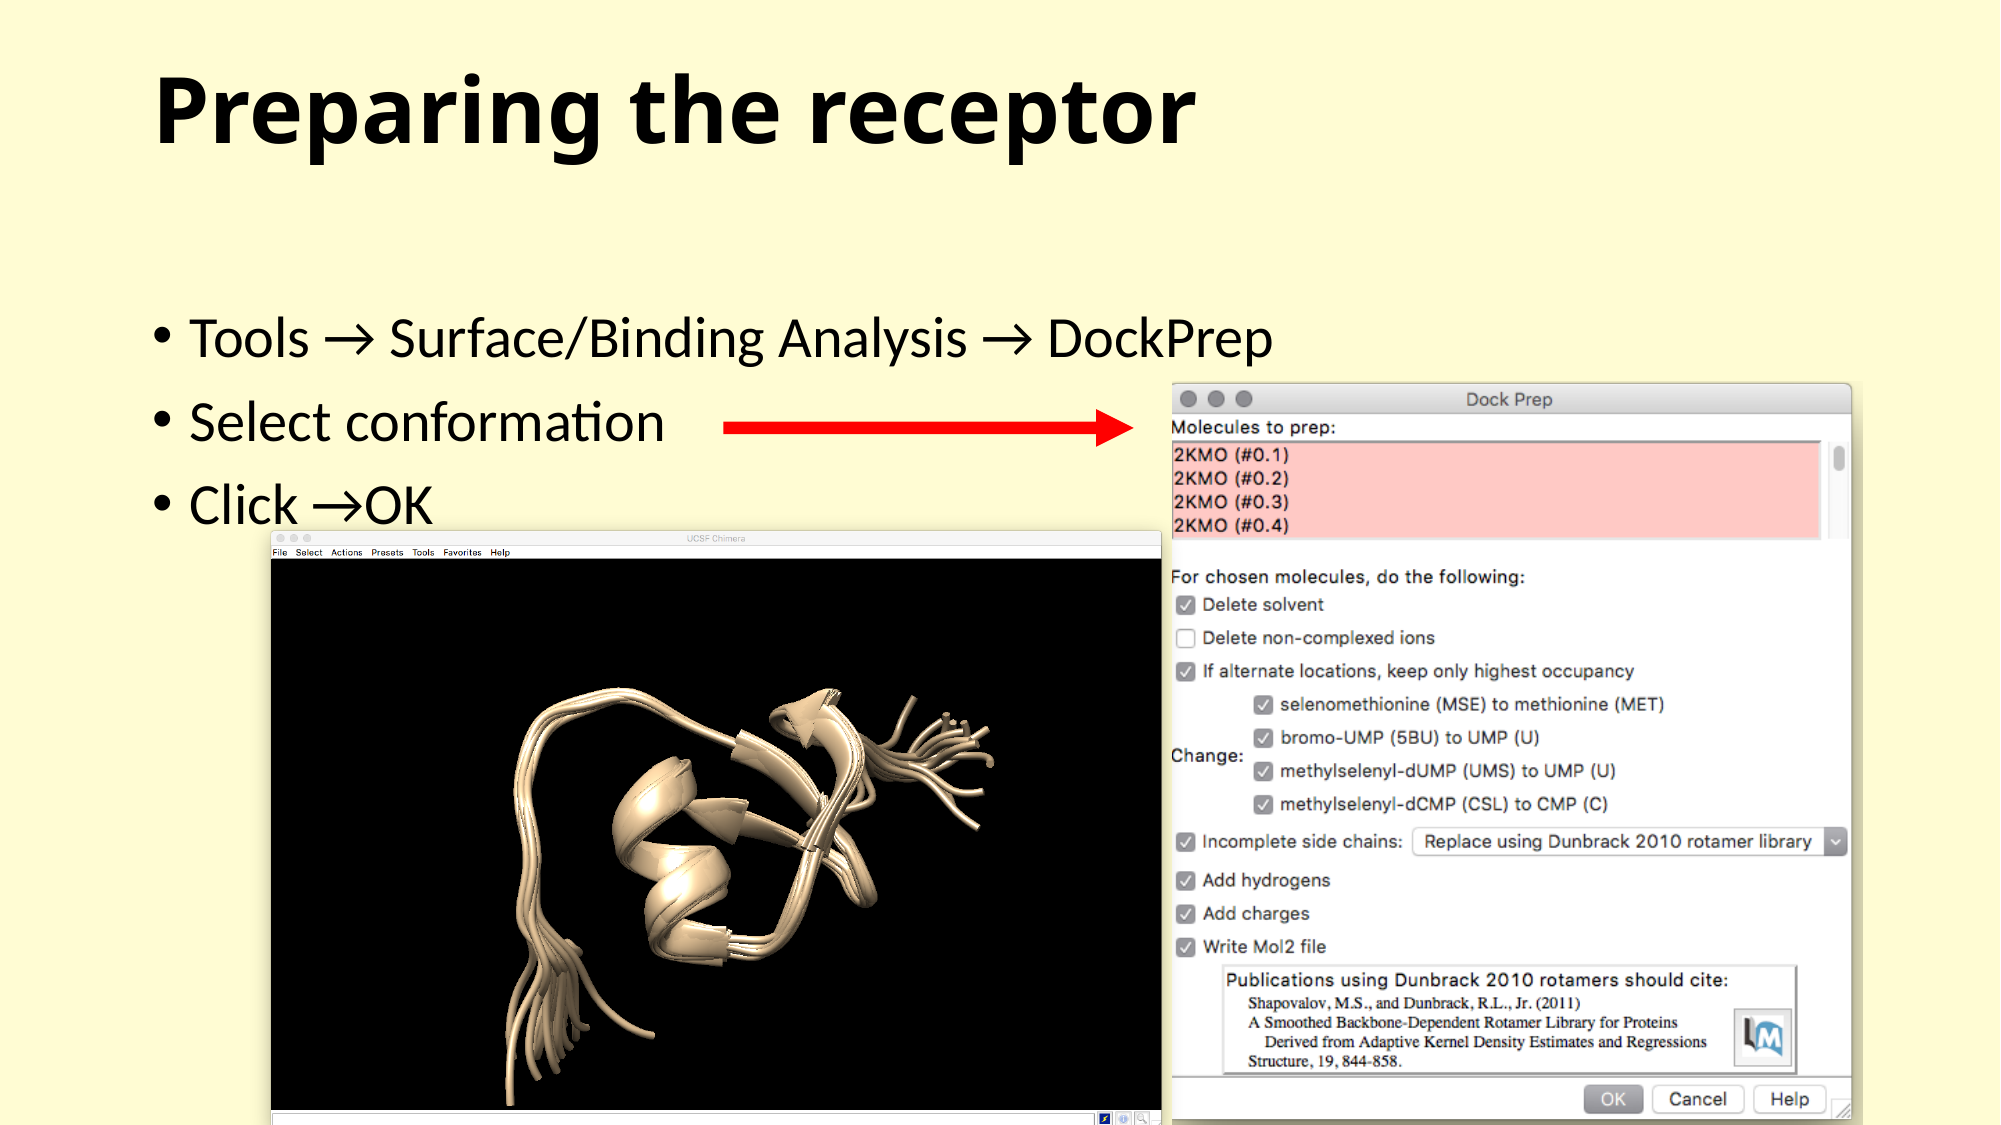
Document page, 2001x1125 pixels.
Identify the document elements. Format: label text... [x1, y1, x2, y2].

list Tools → Surface/Binding Analysis → DockPrep Select conformation Click →OK [137, 299, 1863, 1014]
picture [243, 381, 1863, 1125]
title Preparing the receptor [137, 59, 1863, 278]
